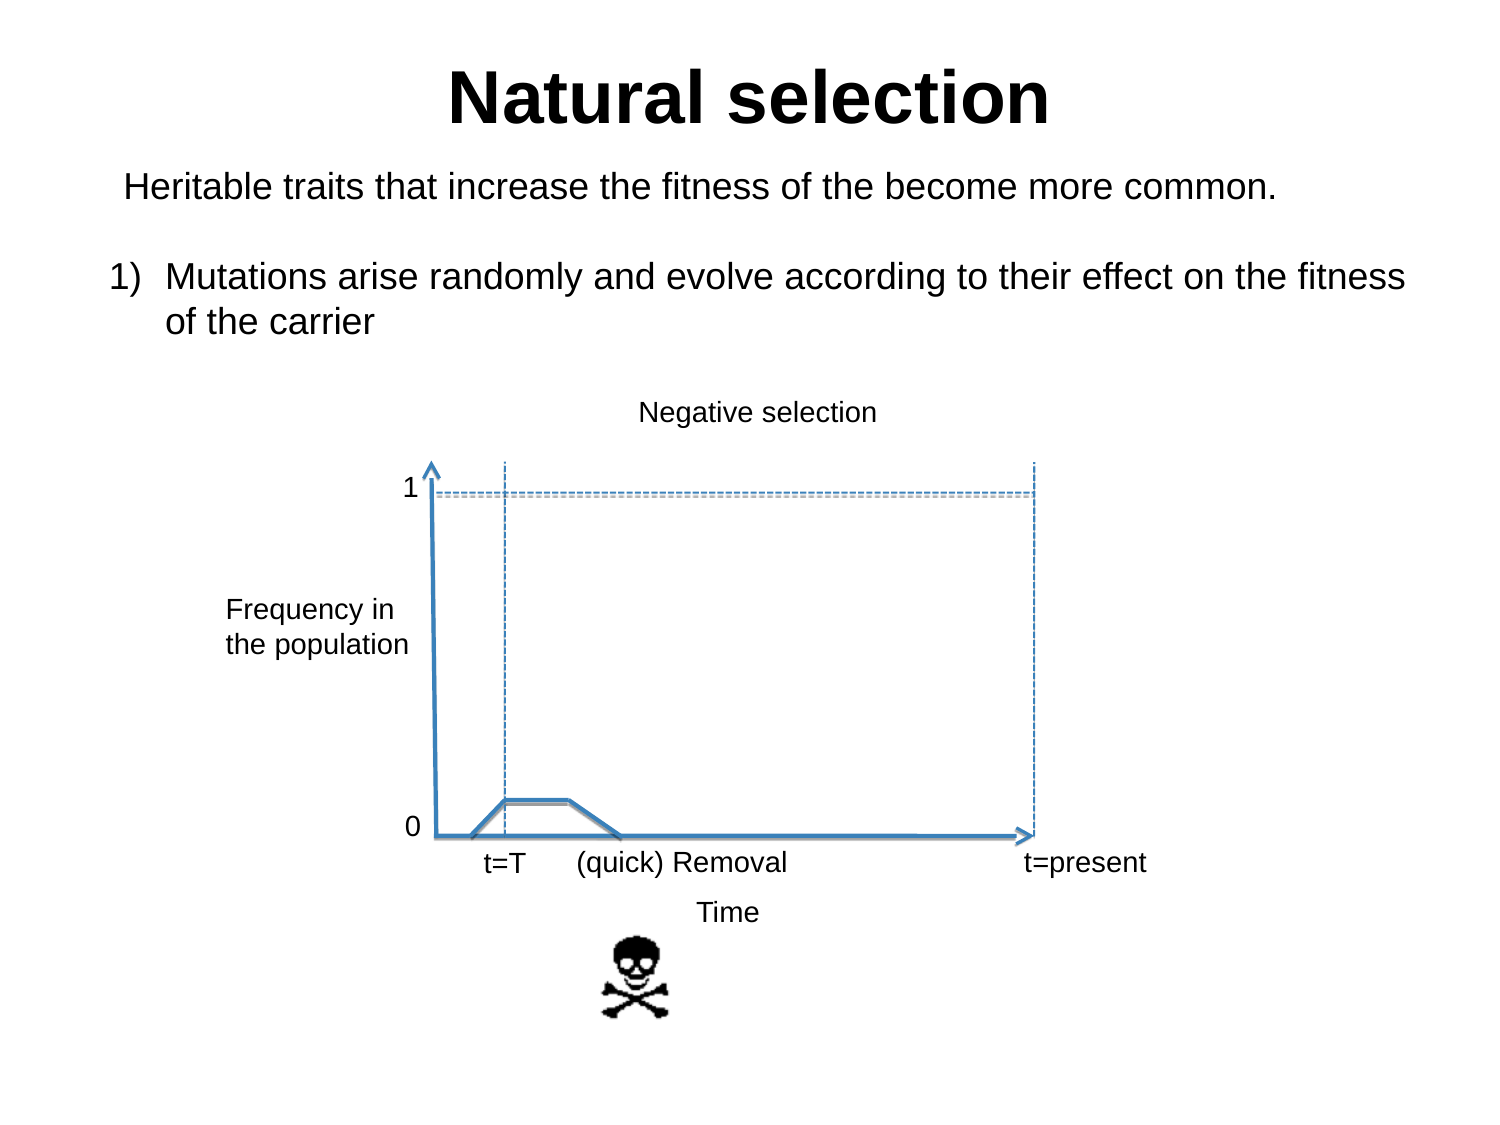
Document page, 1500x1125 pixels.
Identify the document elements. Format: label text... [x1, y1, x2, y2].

text_box 1 [387, 460, 434, 511]
list Heritable traits that increase the fitness of the become more common. Mutations arise randomly and evolve according to their effect on the fitness of the carrier [75, 146, 1425, 363]
text_box Negative selection [623, 385, 893, 436]
text_box Time [681, 886, 799, 937]
text_box Frequency in the population [210, 583, 432, 669]
text_box (quick) Removal [561, 835, 803, 886]
title Natural selection [75, 0, 1425, 146]
text_box t=T [468, 837, 542, 887]
picture [590, 923, 676, 1030]
text_box t=present [1009, 835, 1162, 886]
text_box 0 [390, 799, 436, 850]
